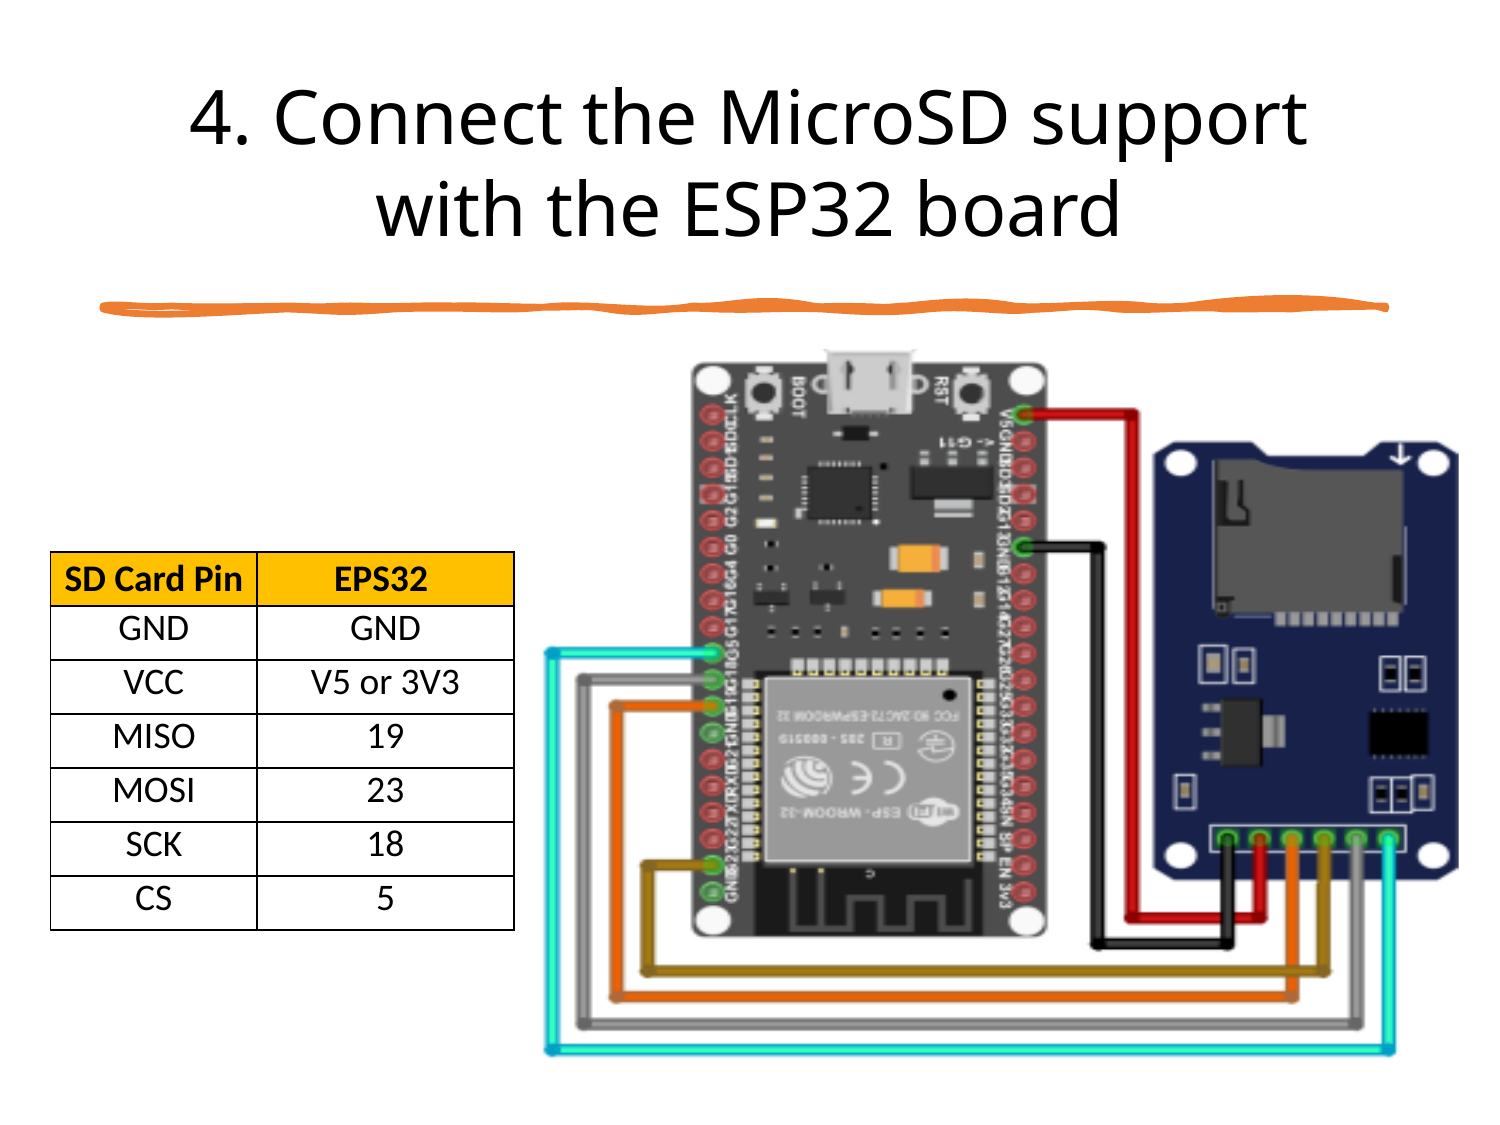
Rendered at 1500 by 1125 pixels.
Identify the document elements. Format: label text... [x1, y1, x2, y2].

table_cell 18 [258, 823, 513, 875]
table_header EPS32 [258, 553, 513, 605]
table_cell MOSI [51, 769, 256, 821]
table_cell V5 or 3V3 [258, 661, 513, 713]
table_cell GND [51, 607, 256, 659]
table_cell VCC [51, 661, 256, 713]
picture [539, 349, 1459, 1071]
table_cell 5 [258, 877, 513, 929]
table_cell SCK [51, 823, 256, 875]
table_cell 23 [258, 769, 513, 821]
title 4. Connect the MicroSD support with the ESP32 board [103, 54, 1397, 272]
table_cell MISO [51, 715, 256, 767]
table_cell GND [258, 607, 513, 659]
text_box [103, 295, 1386, 313]
table_cell CS [51, 877, 256, 929]
table_header SD Card Pin [51, 553, 256, 605]
table_cell 19 [258, 715, 513, 767]
